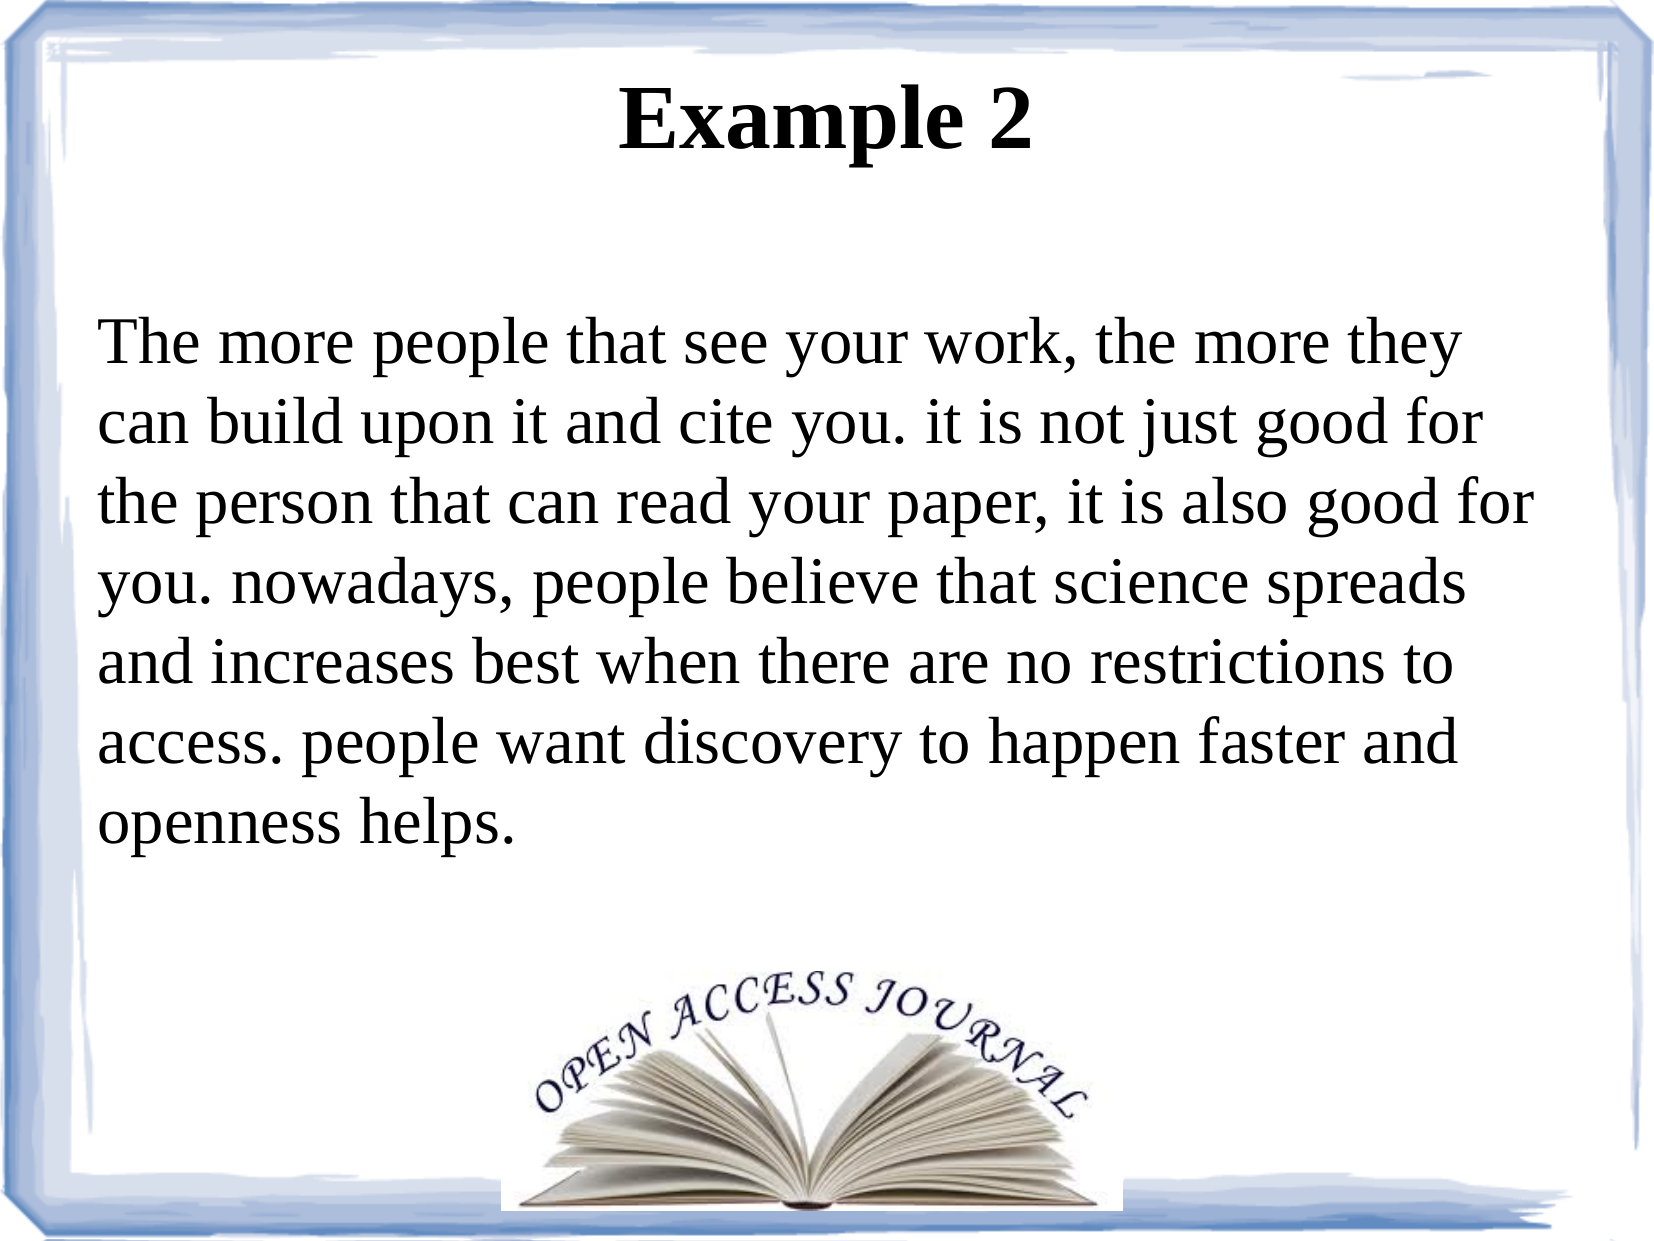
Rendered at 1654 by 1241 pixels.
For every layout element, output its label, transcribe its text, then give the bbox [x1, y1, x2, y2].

picture [0, 0, 1654, 1241]
text_box The more people that see your work, the more they can build upon it and cite you. it is not just good for the person that can read your paper, it is also good for you. nowadays, people believe that science spreads and increases best when there are no restrictions to access. people want discovery to happen faster and openness helps. [82, 289, 1571, 1108]
title Example 2 [82, 49, 1571, 257]
